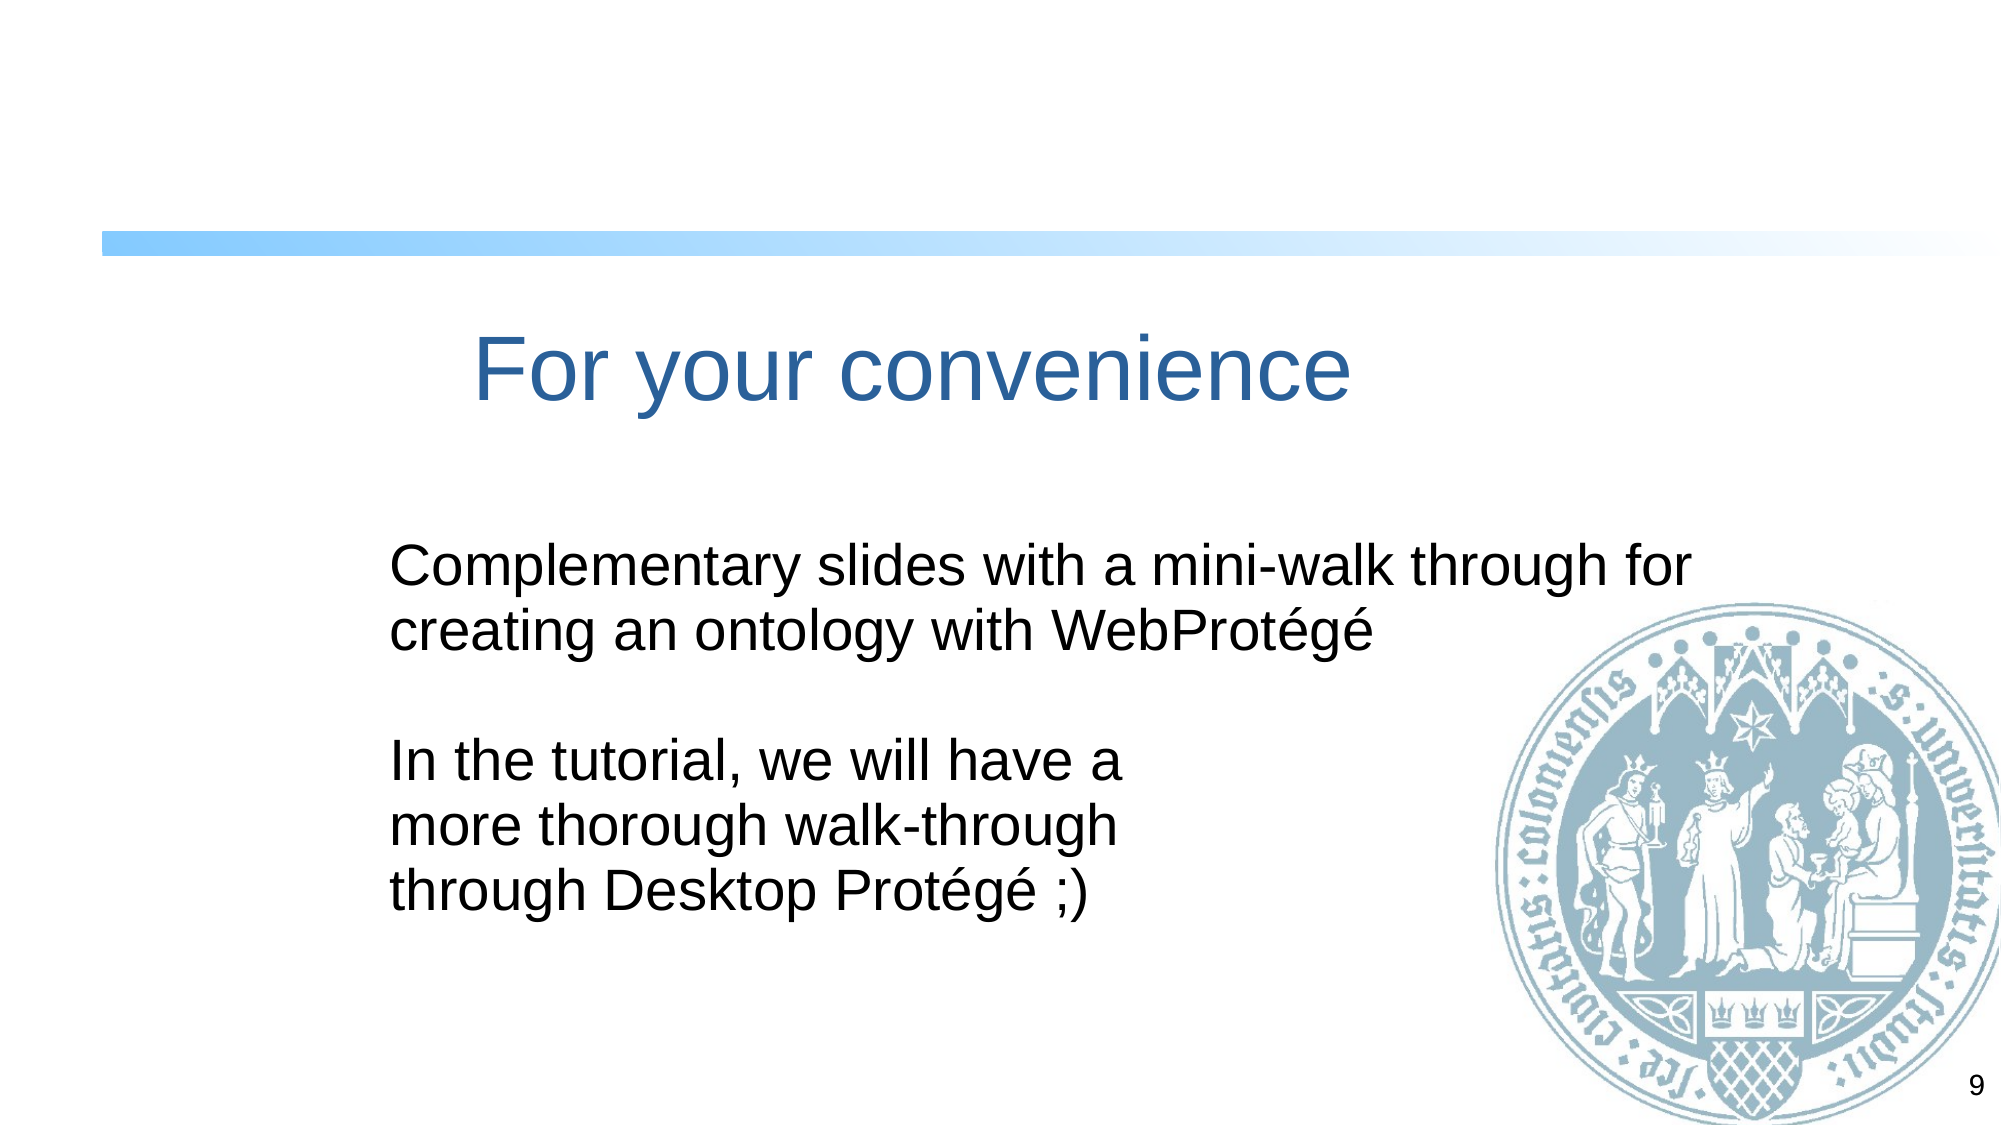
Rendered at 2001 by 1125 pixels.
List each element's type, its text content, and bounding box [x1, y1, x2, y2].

title For your convenience [135, 270, 1936, 458]
text_box Complementary slides with a mini-walk through for creating an ontology with WebProtégé In the tutorial, we will have a more thorough walk-through through Desktop Protégé ;) [375, 525, 1726, 1101]
